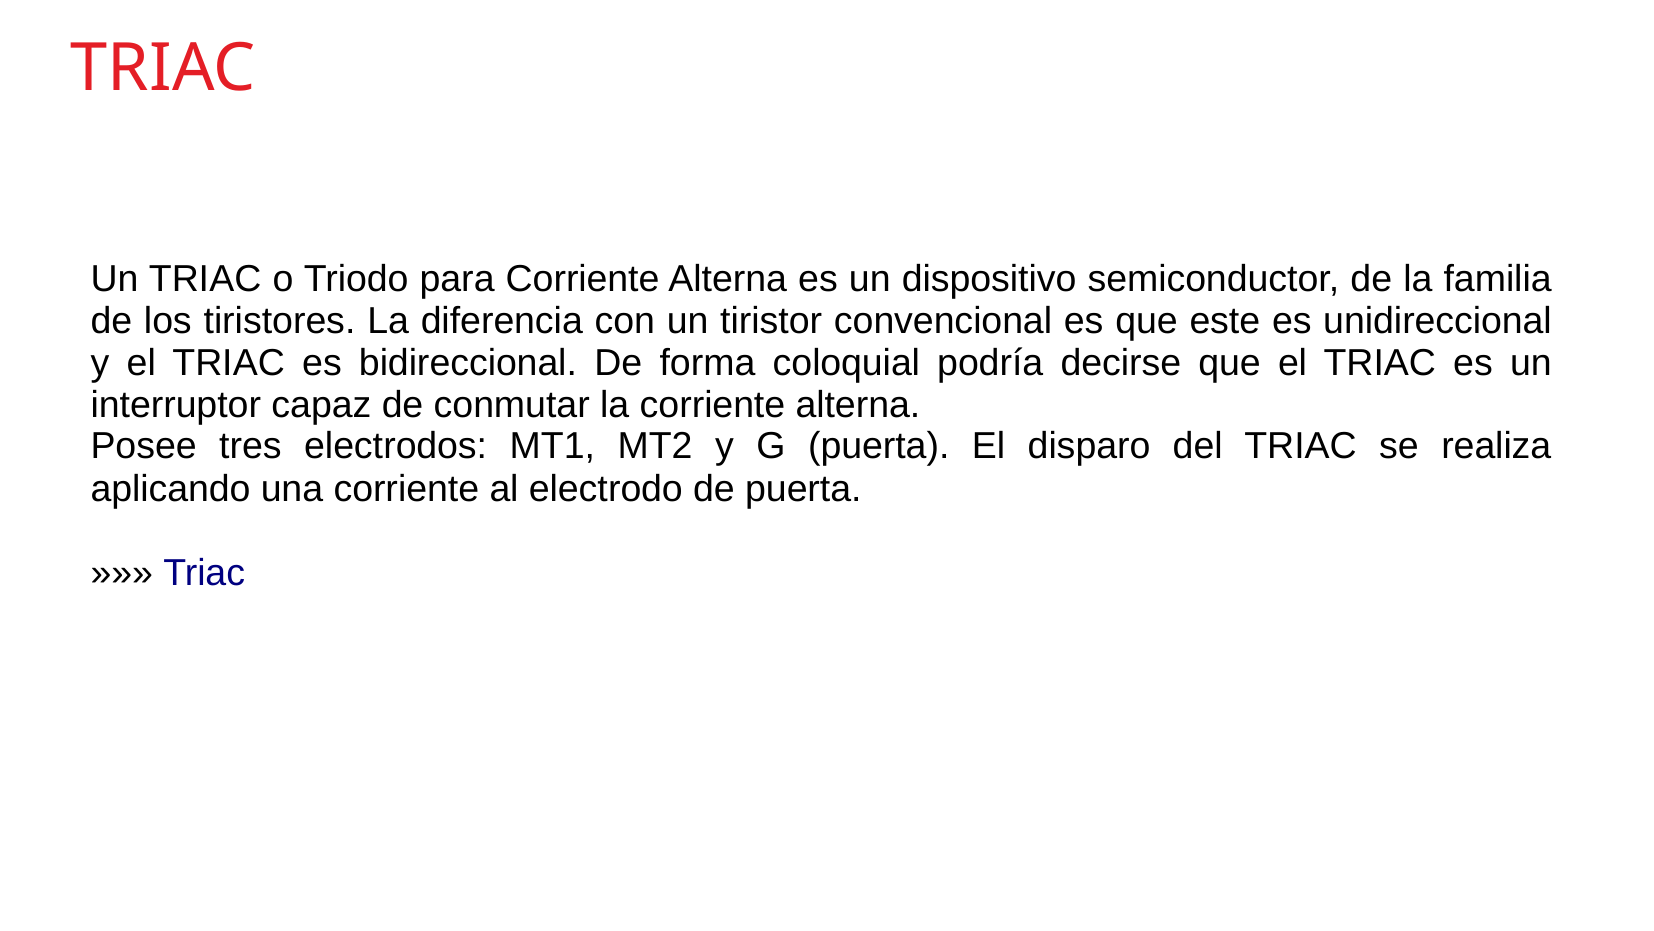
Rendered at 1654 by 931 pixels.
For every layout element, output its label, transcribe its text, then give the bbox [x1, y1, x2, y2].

title TRIAC [70, 11, 1347, 118]
text_box Un TRIAC o Triodo para Corriente Alterna es un dispositivo semiconductor, de la familia de los tiristores. La diferencia con un tiristor convencional es que este es unidireccional y el TRIAC es bidireccional. De forma coloquial podría decirse que el TRIAC es un interruptor capaz de conmutar la corriente alterna. Posee tres electrodos: MT1, MT2 y G (puerta). El disparo del TRIAC se realiza aplicando una corriente al electrodo de puerta. »»» Triac [75, 249, 1578, 780]
